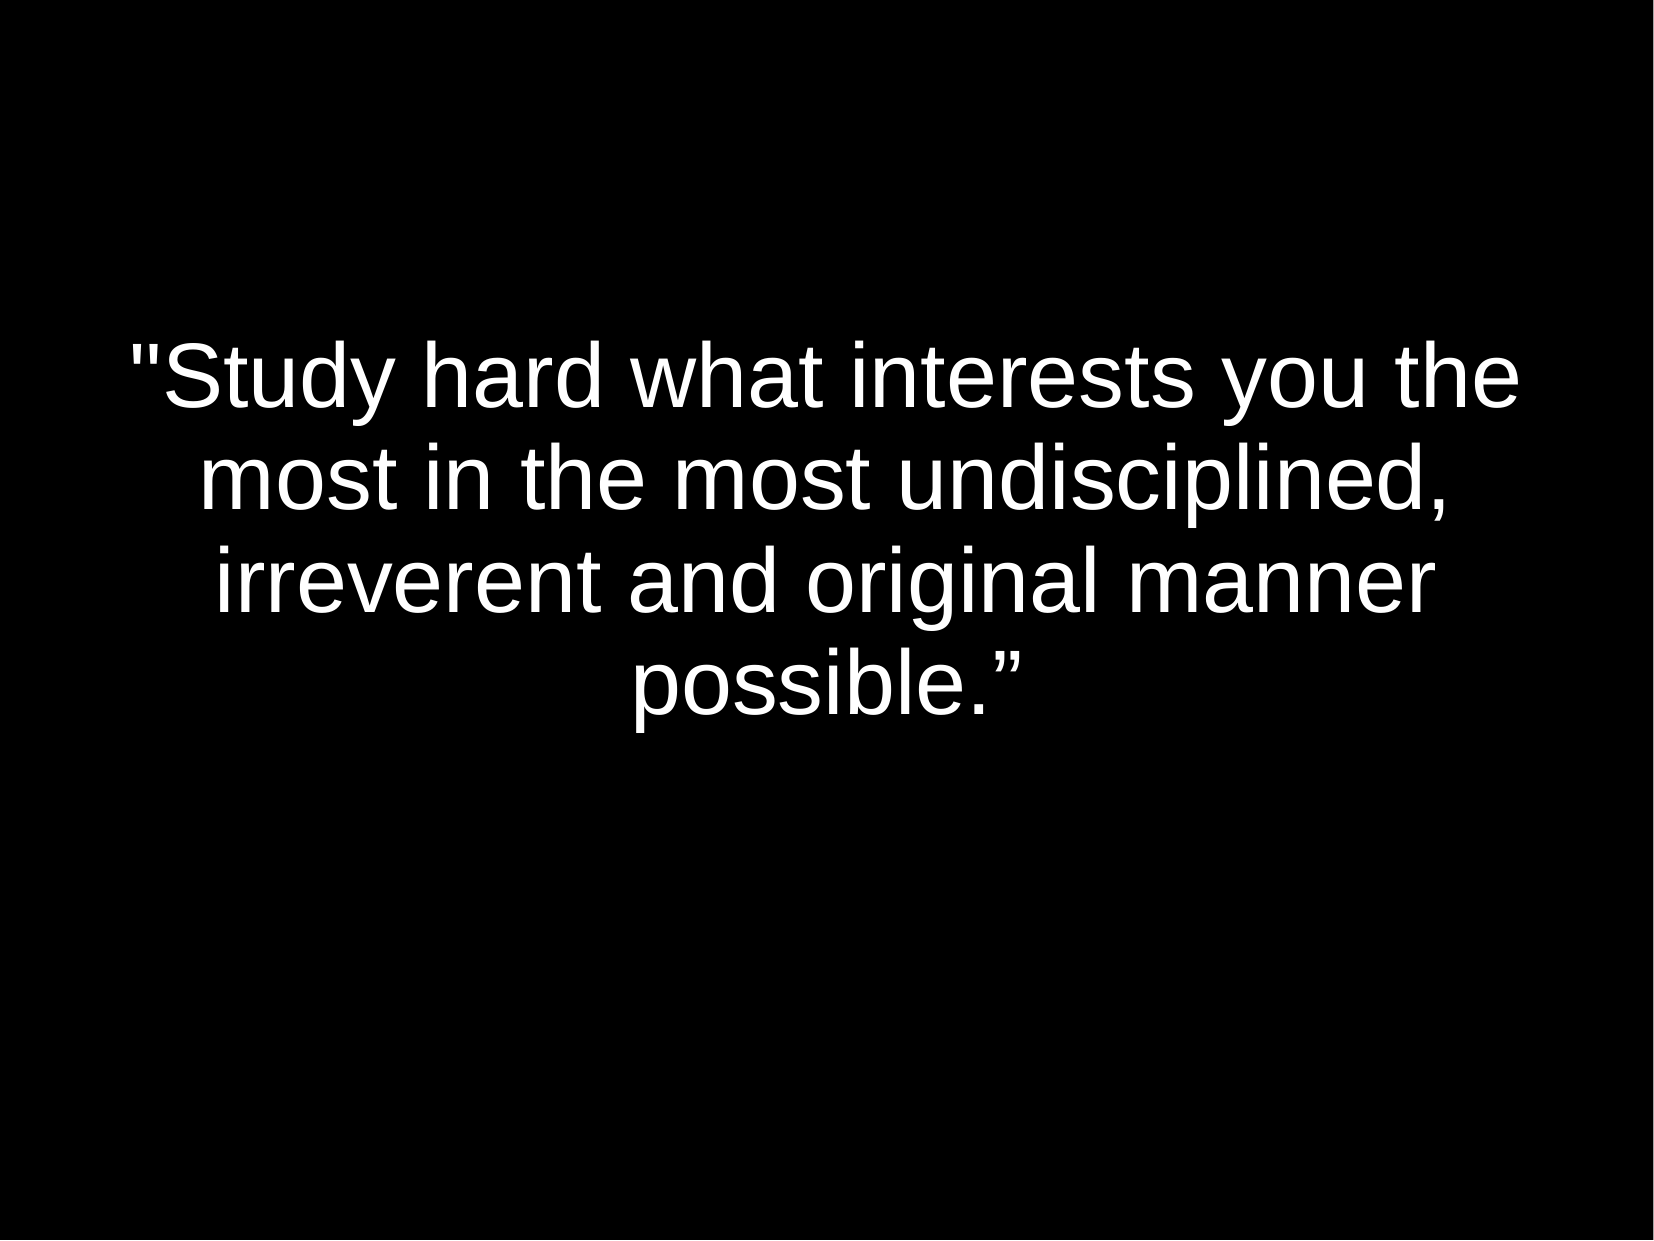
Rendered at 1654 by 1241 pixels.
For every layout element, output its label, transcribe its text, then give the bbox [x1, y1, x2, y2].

subtitle "Study hard what interests you the most in the most undisciplined, irreverent and original manner possible.” [82, 49, 1571, 1010]
